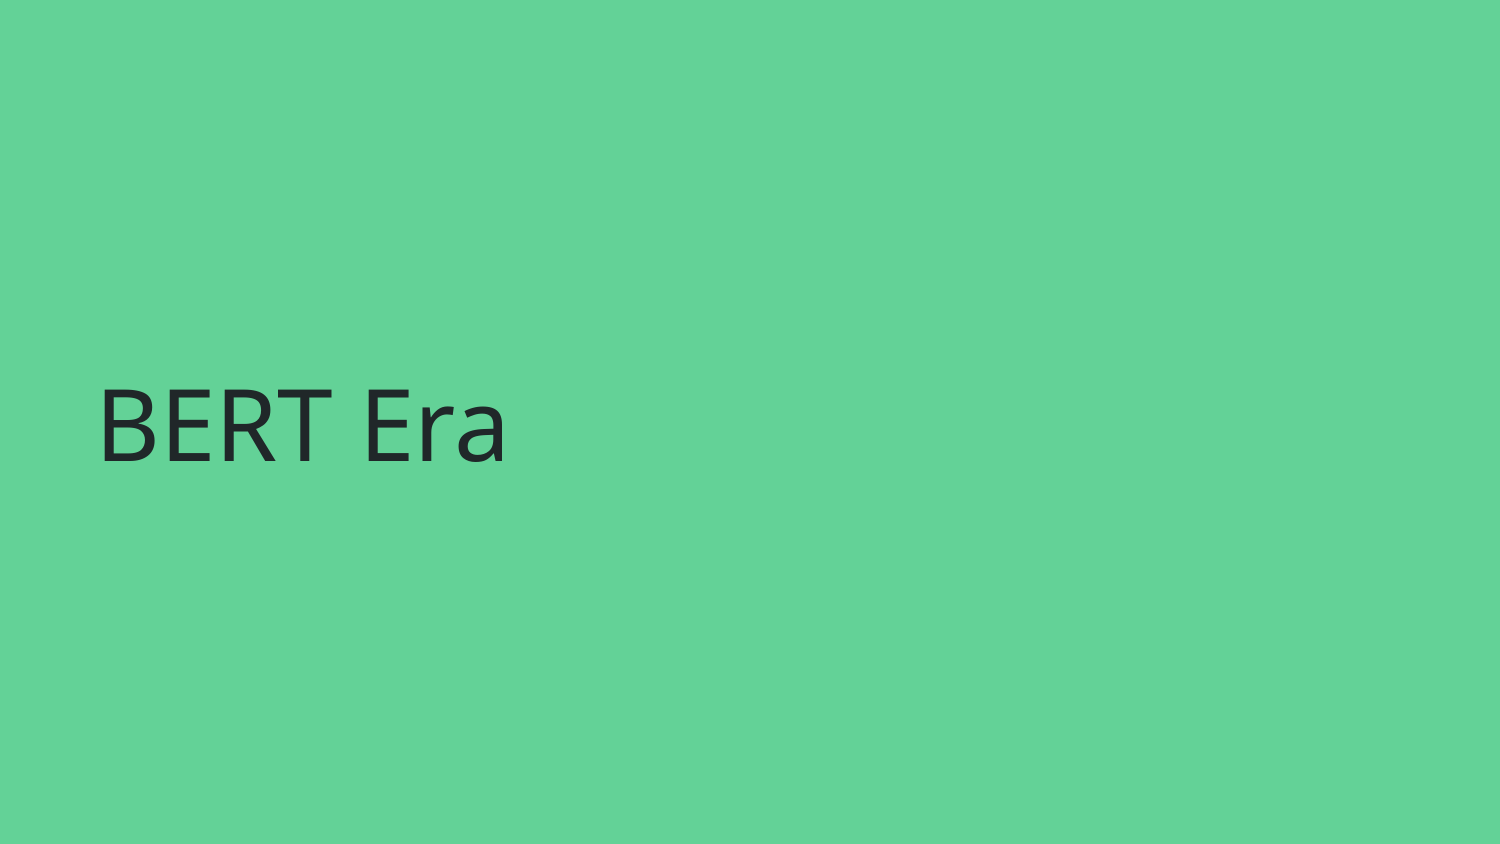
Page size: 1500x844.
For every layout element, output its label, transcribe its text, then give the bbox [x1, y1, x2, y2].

title BERT Era [80, 86, 1158, 758]
